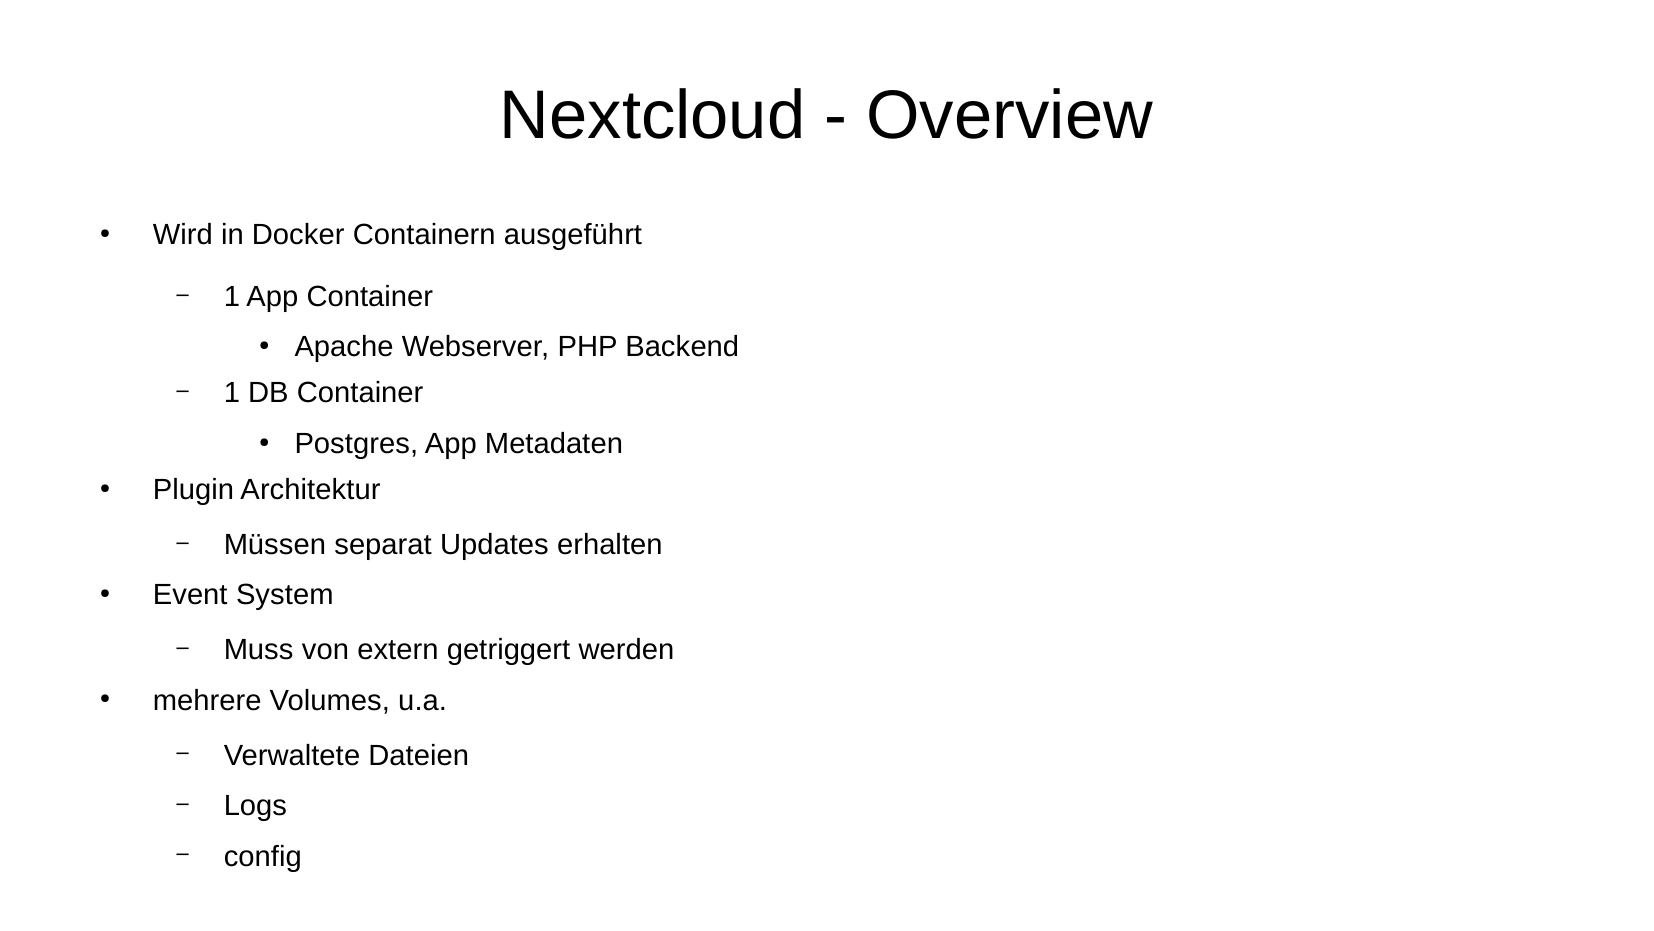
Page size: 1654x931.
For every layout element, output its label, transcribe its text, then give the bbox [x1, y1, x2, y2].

title Nextcloud - Overview [82, 37, 1571, 193]
list Wird in Docker Containern ausgeführt 1 App Container Apache Webserver, PHP Backend 1 DB Container Postgres, App Metadaten Plugin Architektur Müssen separat Updates erhalten Event System Muss von extern getriggert werden mehrere Volumes, u.a. Verwaltete Dateien Logs config [82, 217, 1571, 886]
